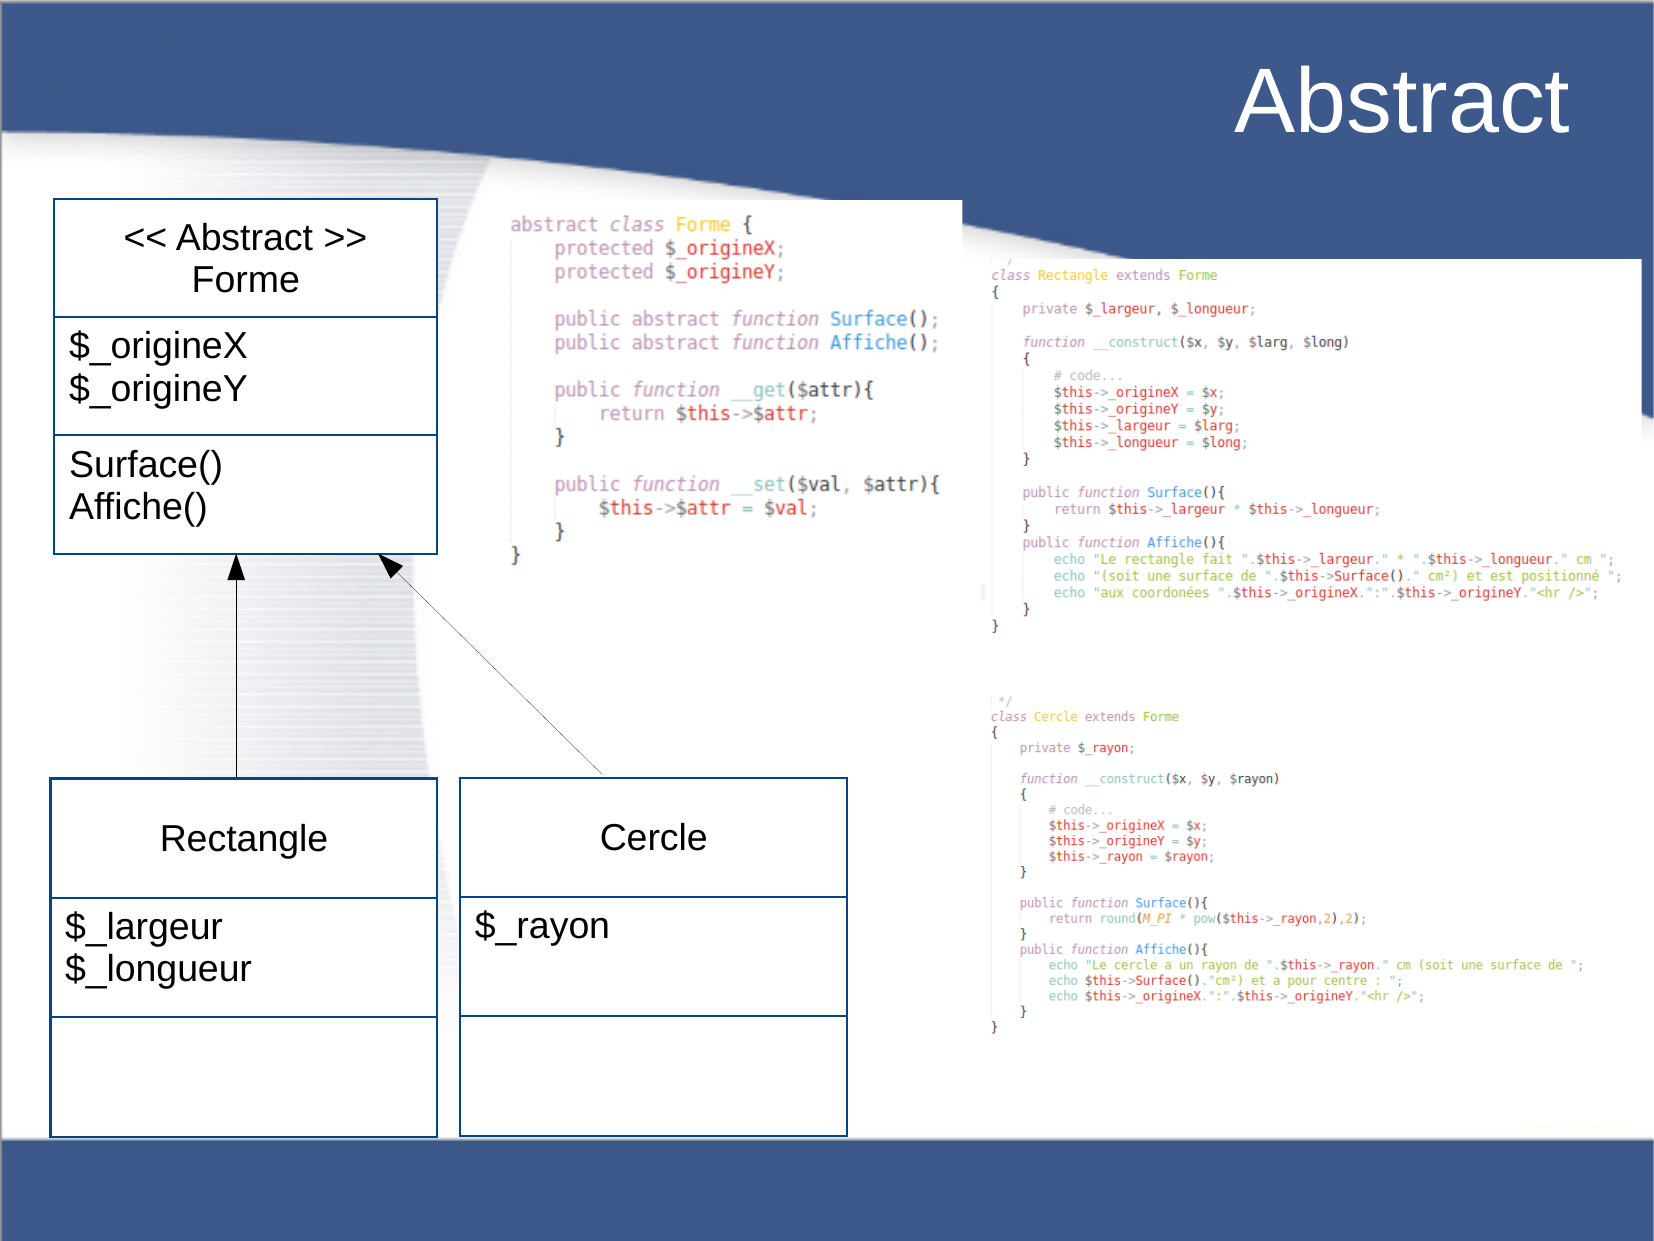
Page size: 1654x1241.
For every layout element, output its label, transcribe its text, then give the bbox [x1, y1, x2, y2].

picture [0, 0, 1654, 1241]
table_cell $_largeur $_longueur [52, 899, 436, 1016]
table_cell [52, 1018, 436, 1136]
table_header << Abstract >> Forme [55, 200, 436, 316]
table_header Cercle [461, 779, 846, 896]
table_cell $_rayon [461, 898, 846, 1015]
table_cell Surface() Affiche() [55, 436, 436, 553]
table_cell [461, 1017, 846, 1135]
title Abstract [82, 49, 1571, 257]
table_cell $_origineX $_origineY [55, 318, 436, 434]
table_header Rectangle [52, 780, 436, 897]
